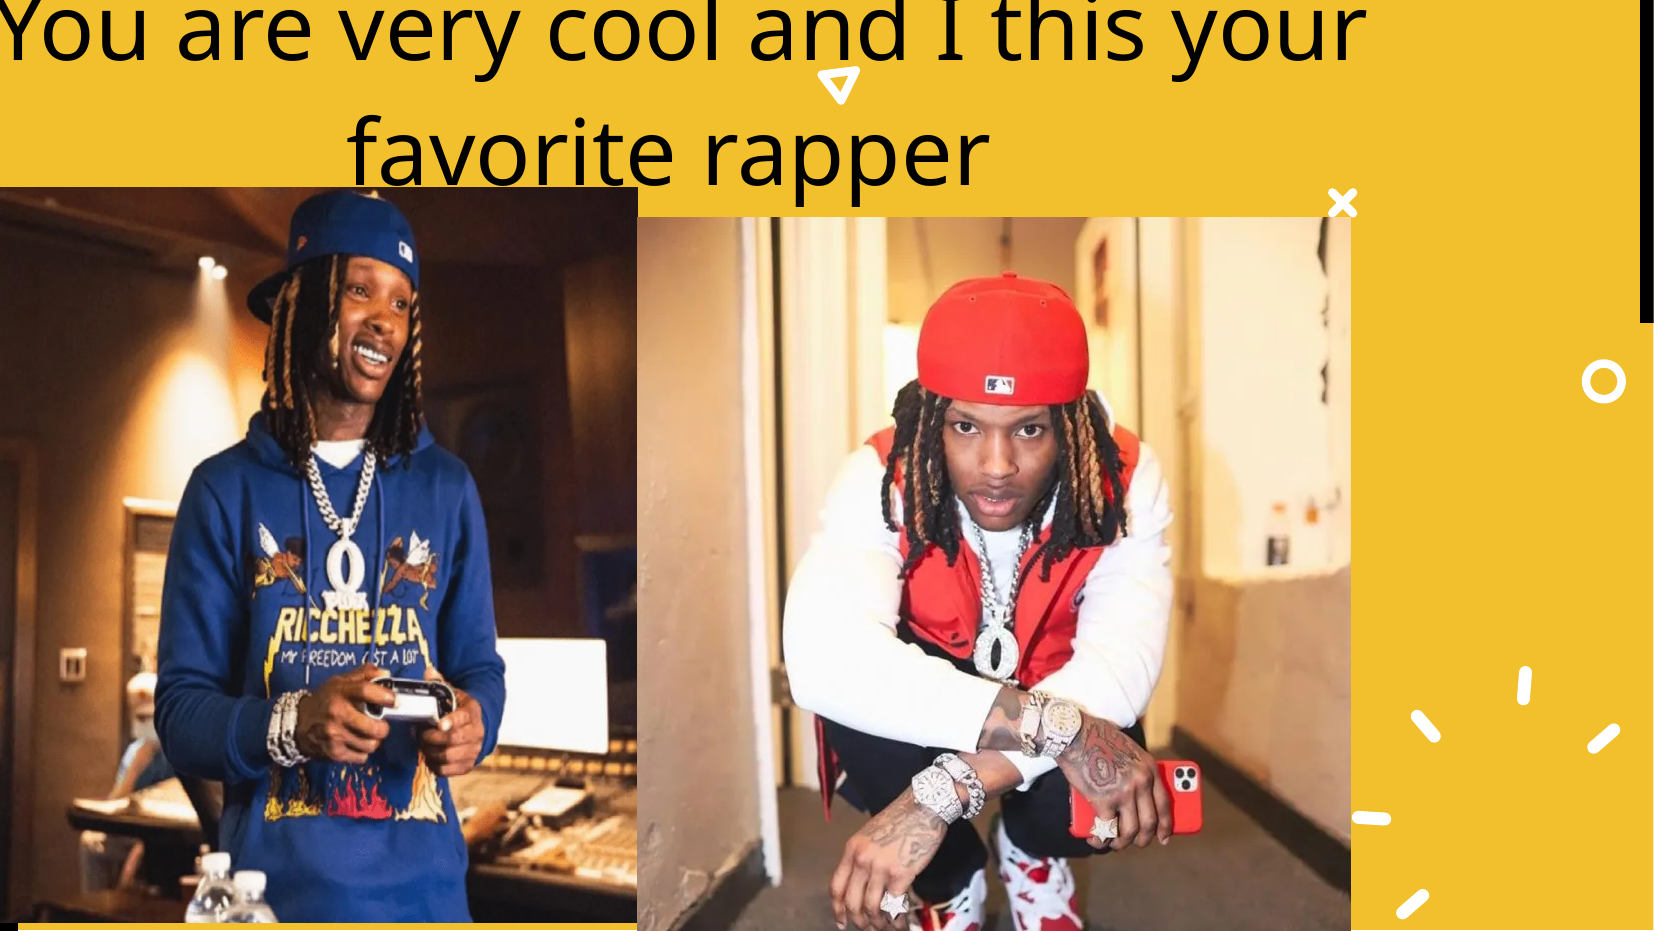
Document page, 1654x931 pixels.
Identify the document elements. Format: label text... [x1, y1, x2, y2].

picture [0, 187, 1351, 931]
title You are very cool and I this your favorite rapper [0, 0, 1426, 213]
